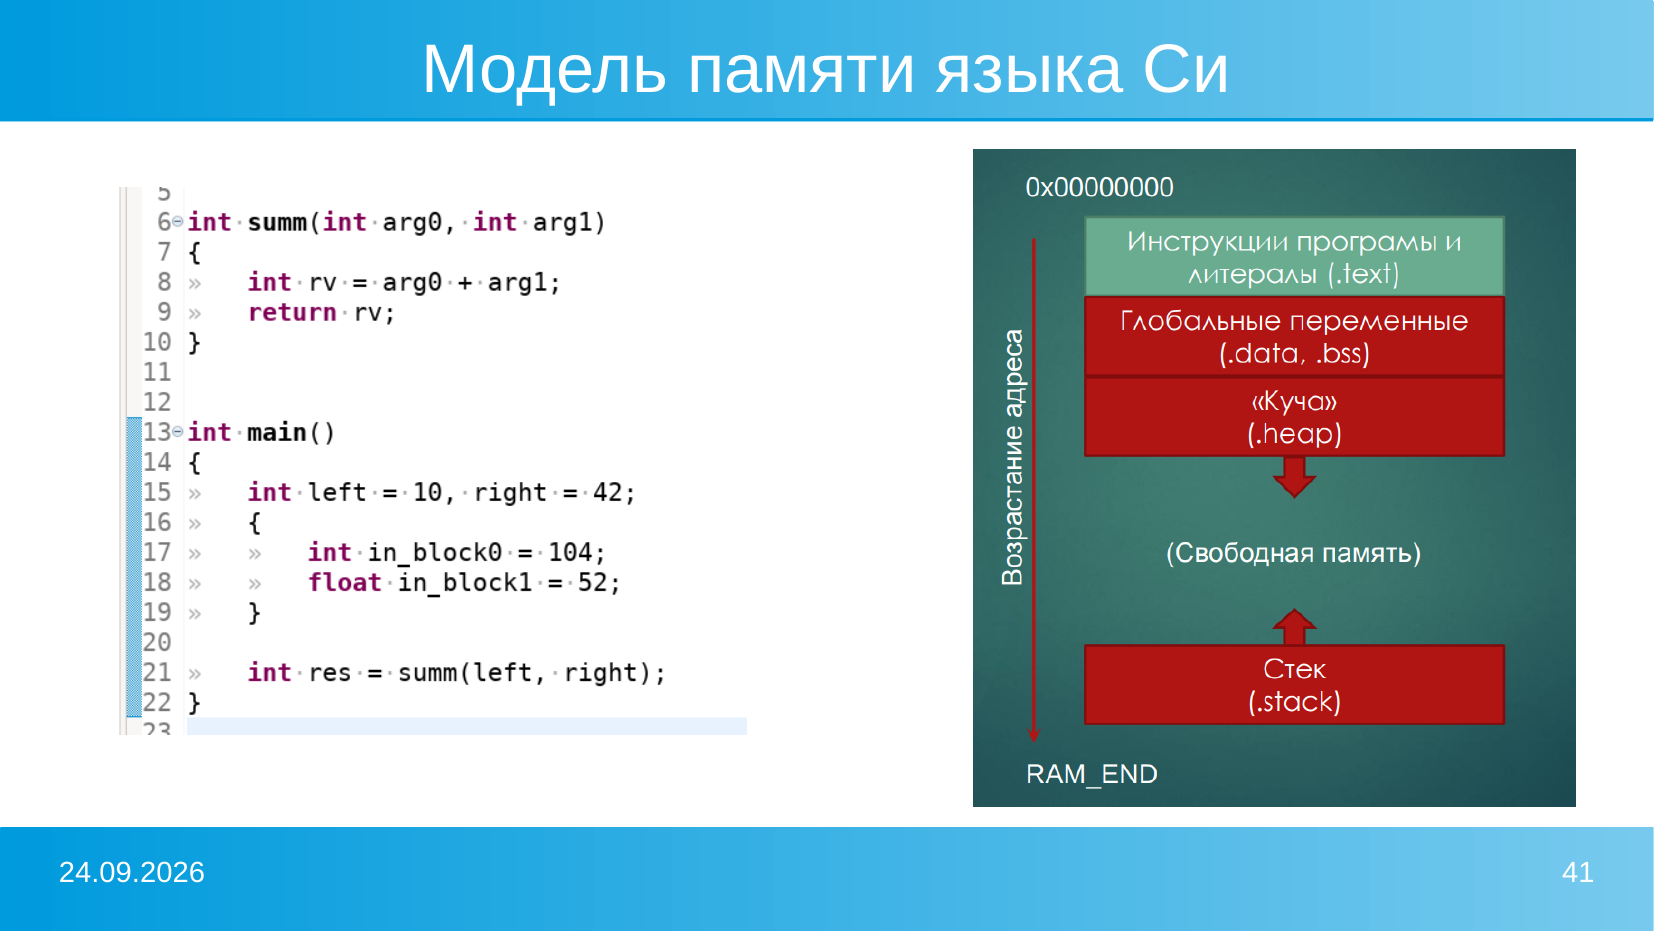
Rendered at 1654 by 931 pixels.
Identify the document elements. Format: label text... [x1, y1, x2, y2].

picture [973, 149, 1576, 807]
title Модель памяти языка Си [59, 29, 1595, 108]
picture [112, 187, 747, 735]
